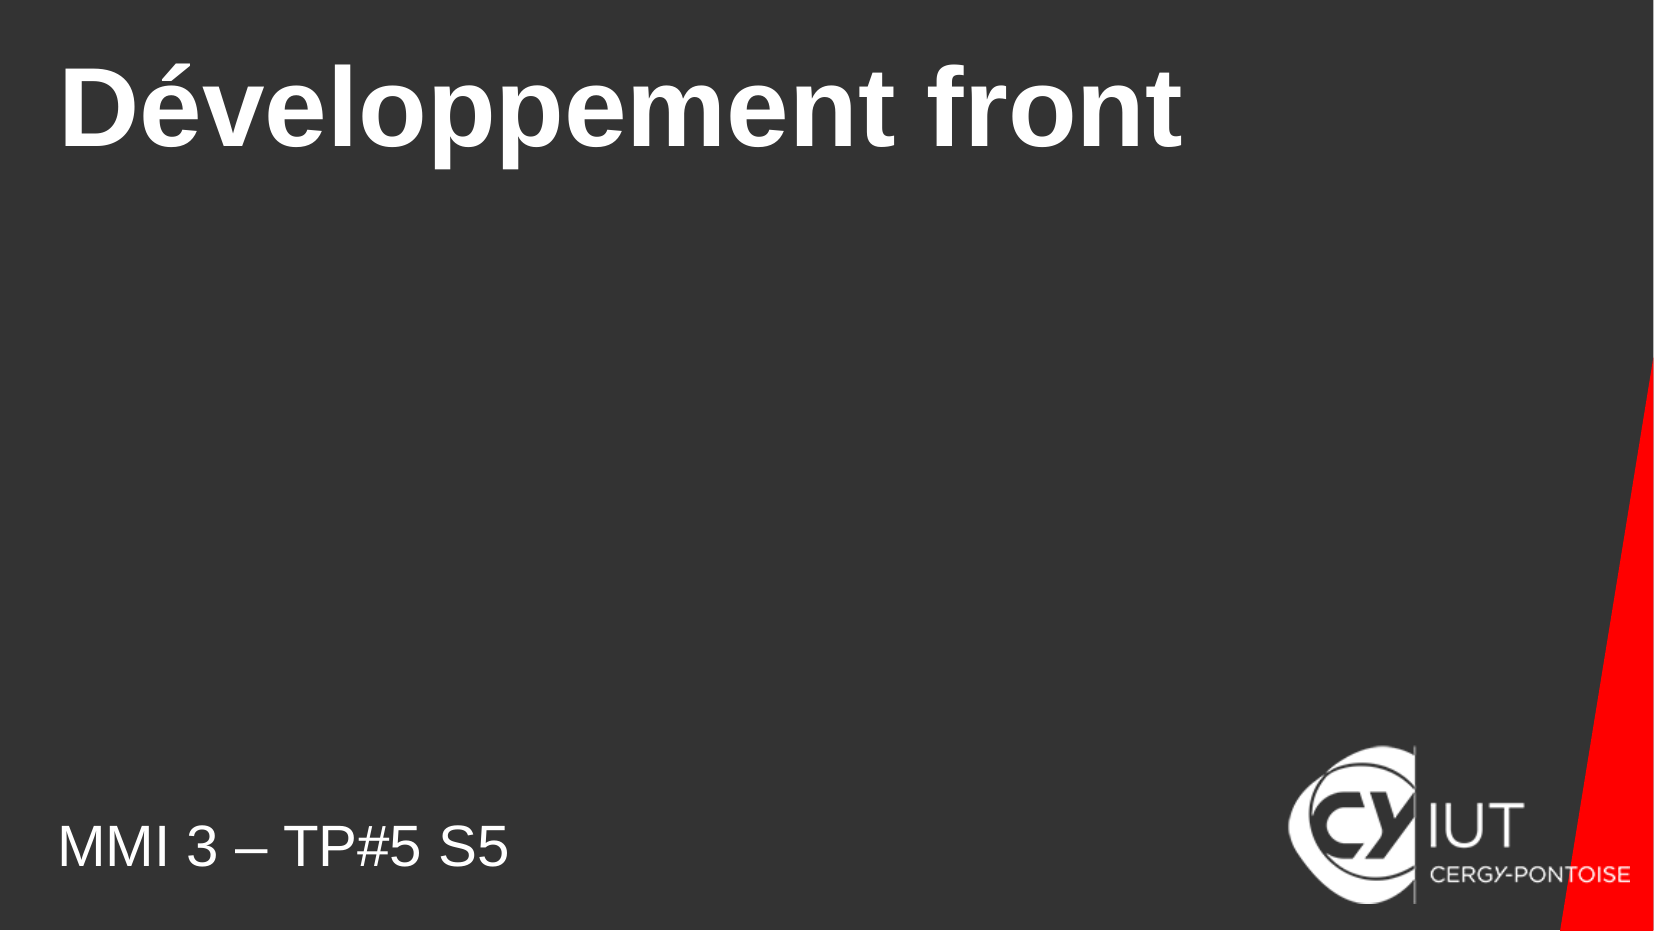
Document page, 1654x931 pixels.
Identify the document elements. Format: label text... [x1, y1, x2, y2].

text_box MMI 3 – TP#5 S5 [42, 805, 1096, 931]
picture [1284, 744, 1630, 904]
text_box [1560, 356, 1654, 931]
text_box Développement front [43, 37, 1532, 226]
